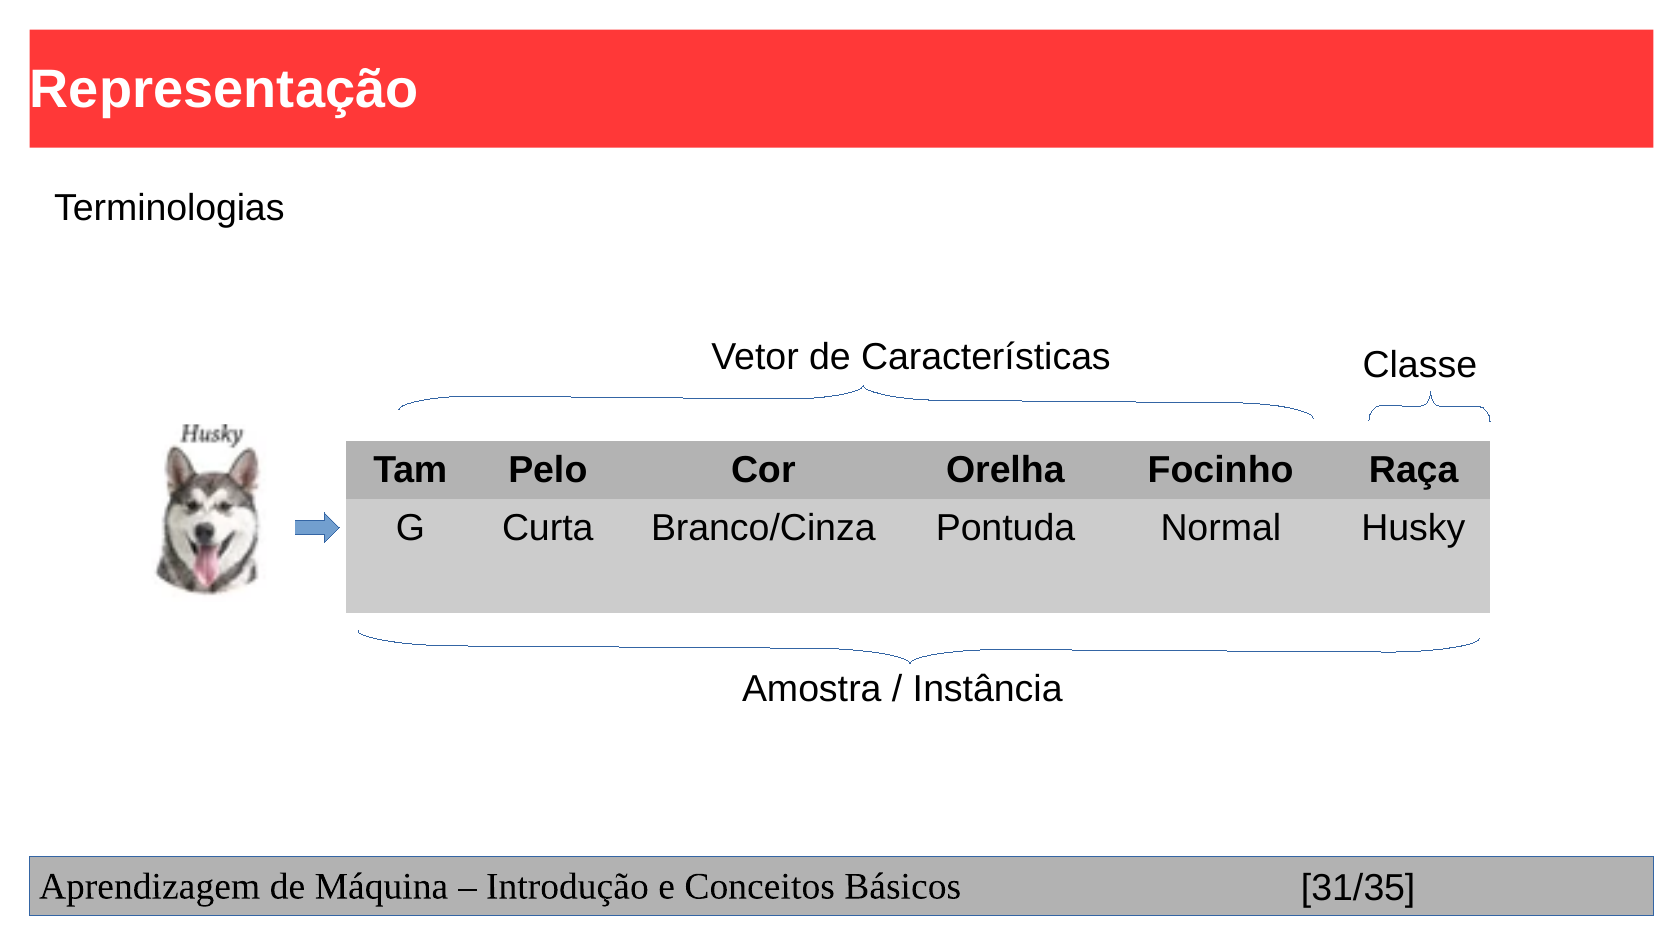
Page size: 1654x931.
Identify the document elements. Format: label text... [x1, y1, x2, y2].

text_box Classe [1347, 332, 1525, 389]
table_cell Curta [475, 499, 621, 613]
table_header Orelha [906, 441, 1105, 499]
table_header Cor [621, 441, 906, 499]
table_header Raça [1337, 441, 1490, 499]
text_box Vetor de Características [696, 324, 1185, 382]
picture [118, 424, 295, 602]
table_cell Branco/Cinza [621, 499, 906, 613]
table_cell Normal [1105, 499, 1337, 613]
table_header Focinho [1105, 441, 1337, 499]
table_cell G [346, 499, 475, 613]
title Representação [29, 29, 1654, 148]
table_cell Pontuda [906, 499, 1105, 613]
table_header Pelo [475, 441, 621, 499]
text_box [295, 512, 340, 543]
table_header Tam [346, 441, 475, 499]
text_box Amostra / Instância [727, 656, 1153, 714]
table_cell Husky [1337, 499, 1490, 613]
text_box Terminologias [39, 179, 301, 237]
